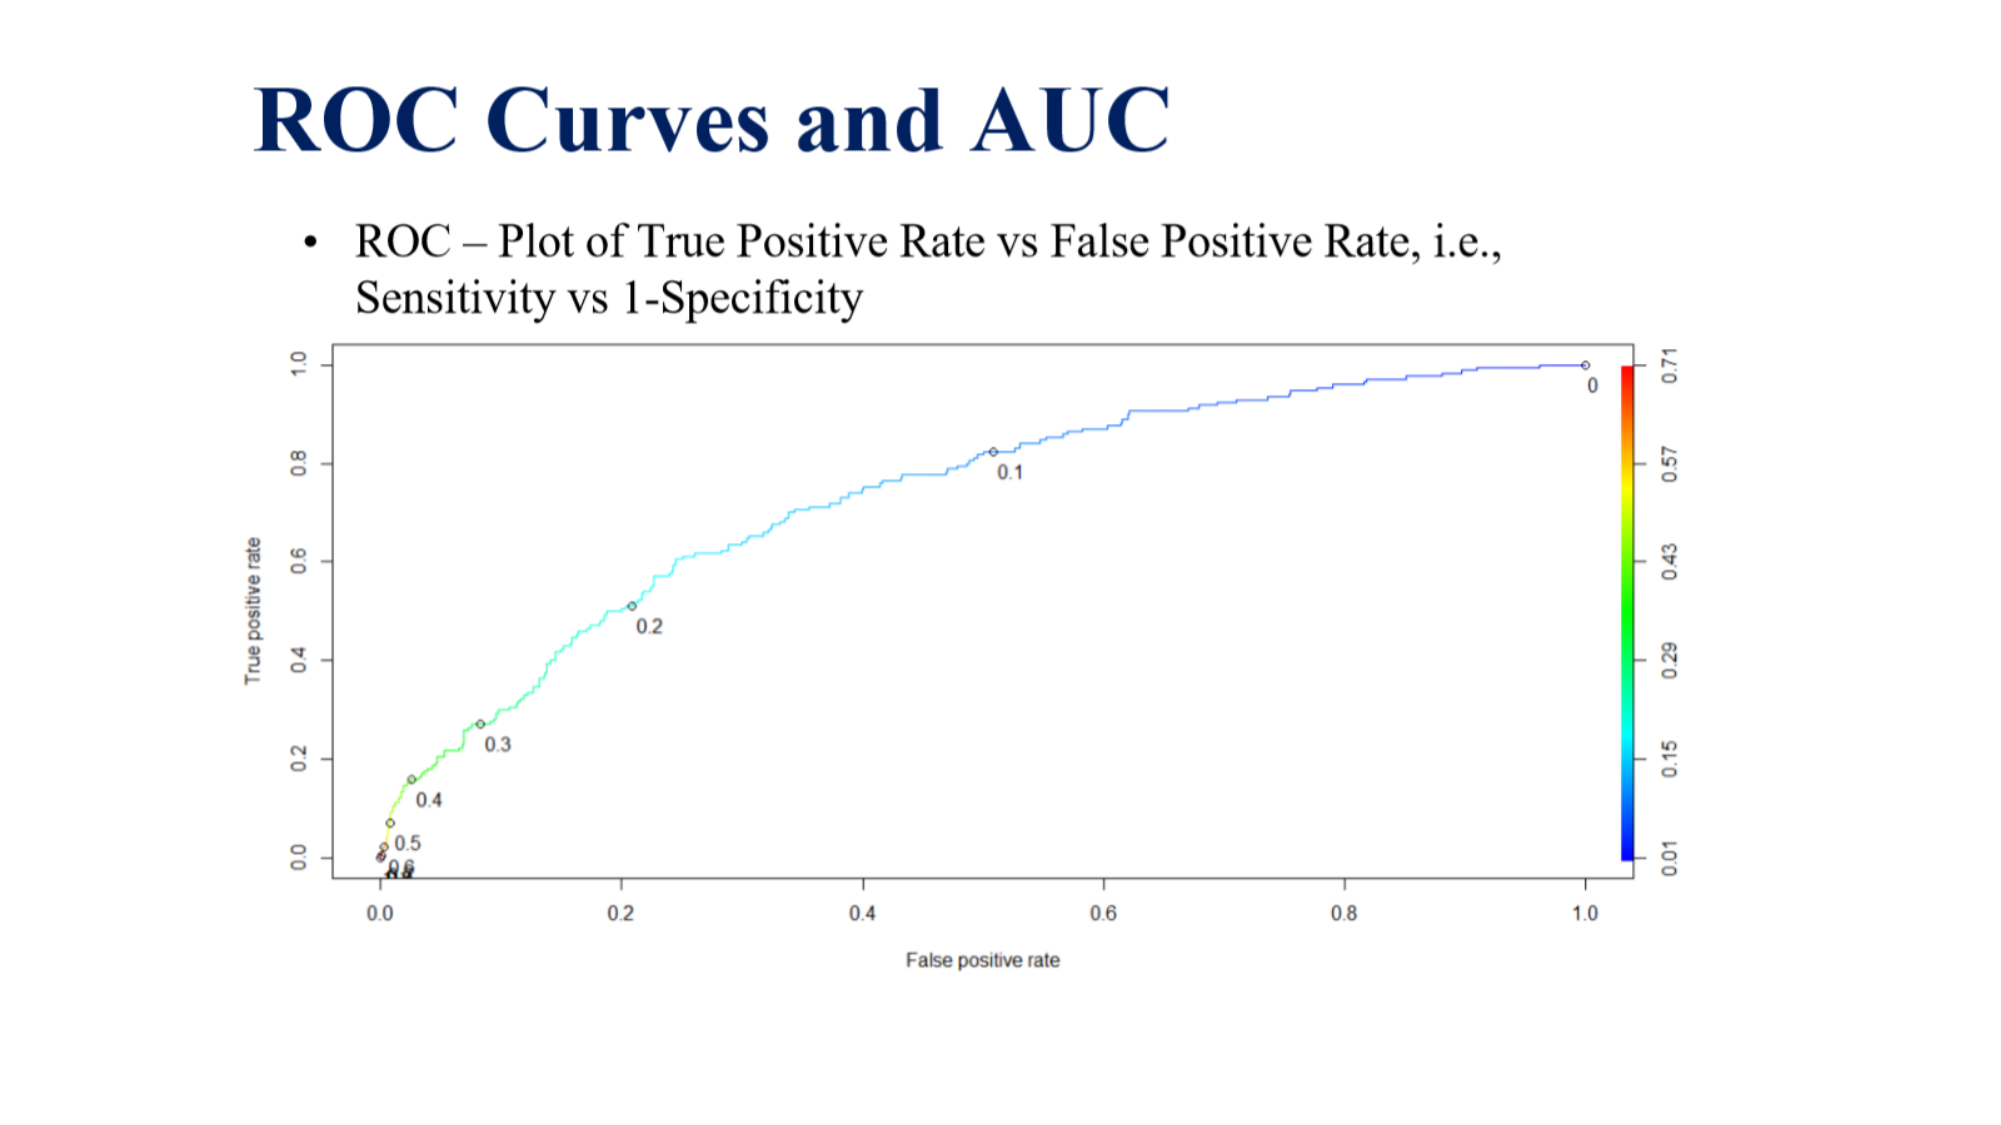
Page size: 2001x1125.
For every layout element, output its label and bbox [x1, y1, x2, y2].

picture [224, 70, 1730, 993]
